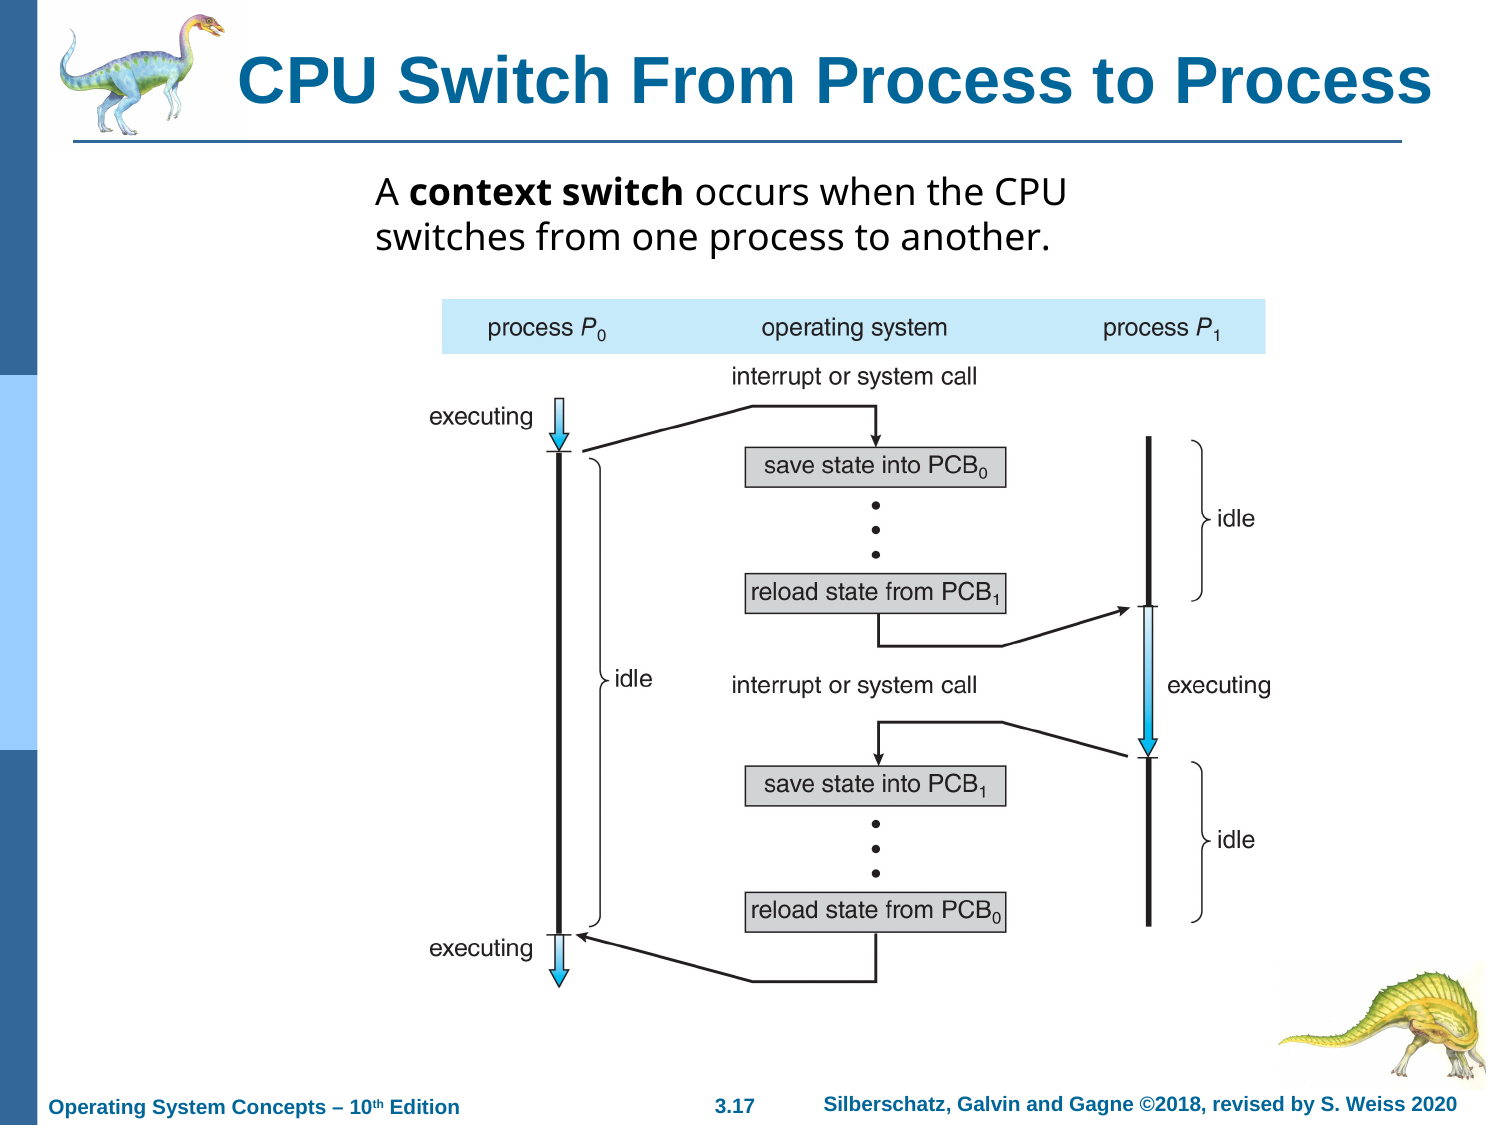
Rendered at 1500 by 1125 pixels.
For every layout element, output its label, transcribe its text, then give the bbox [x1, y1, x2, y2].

picture [46, 0, 243, 149]
picture [1275, 959, 1486, 1090]
picture [1140, 1096, 1148, 1101]
text_box A context switch occurs when the CPU switches from one process to another. [360, 160, 1094, 267]
title CPU Switch From Process to Process [161, 29, 1500, 125]
picture [429, 299, 1271, 988]
